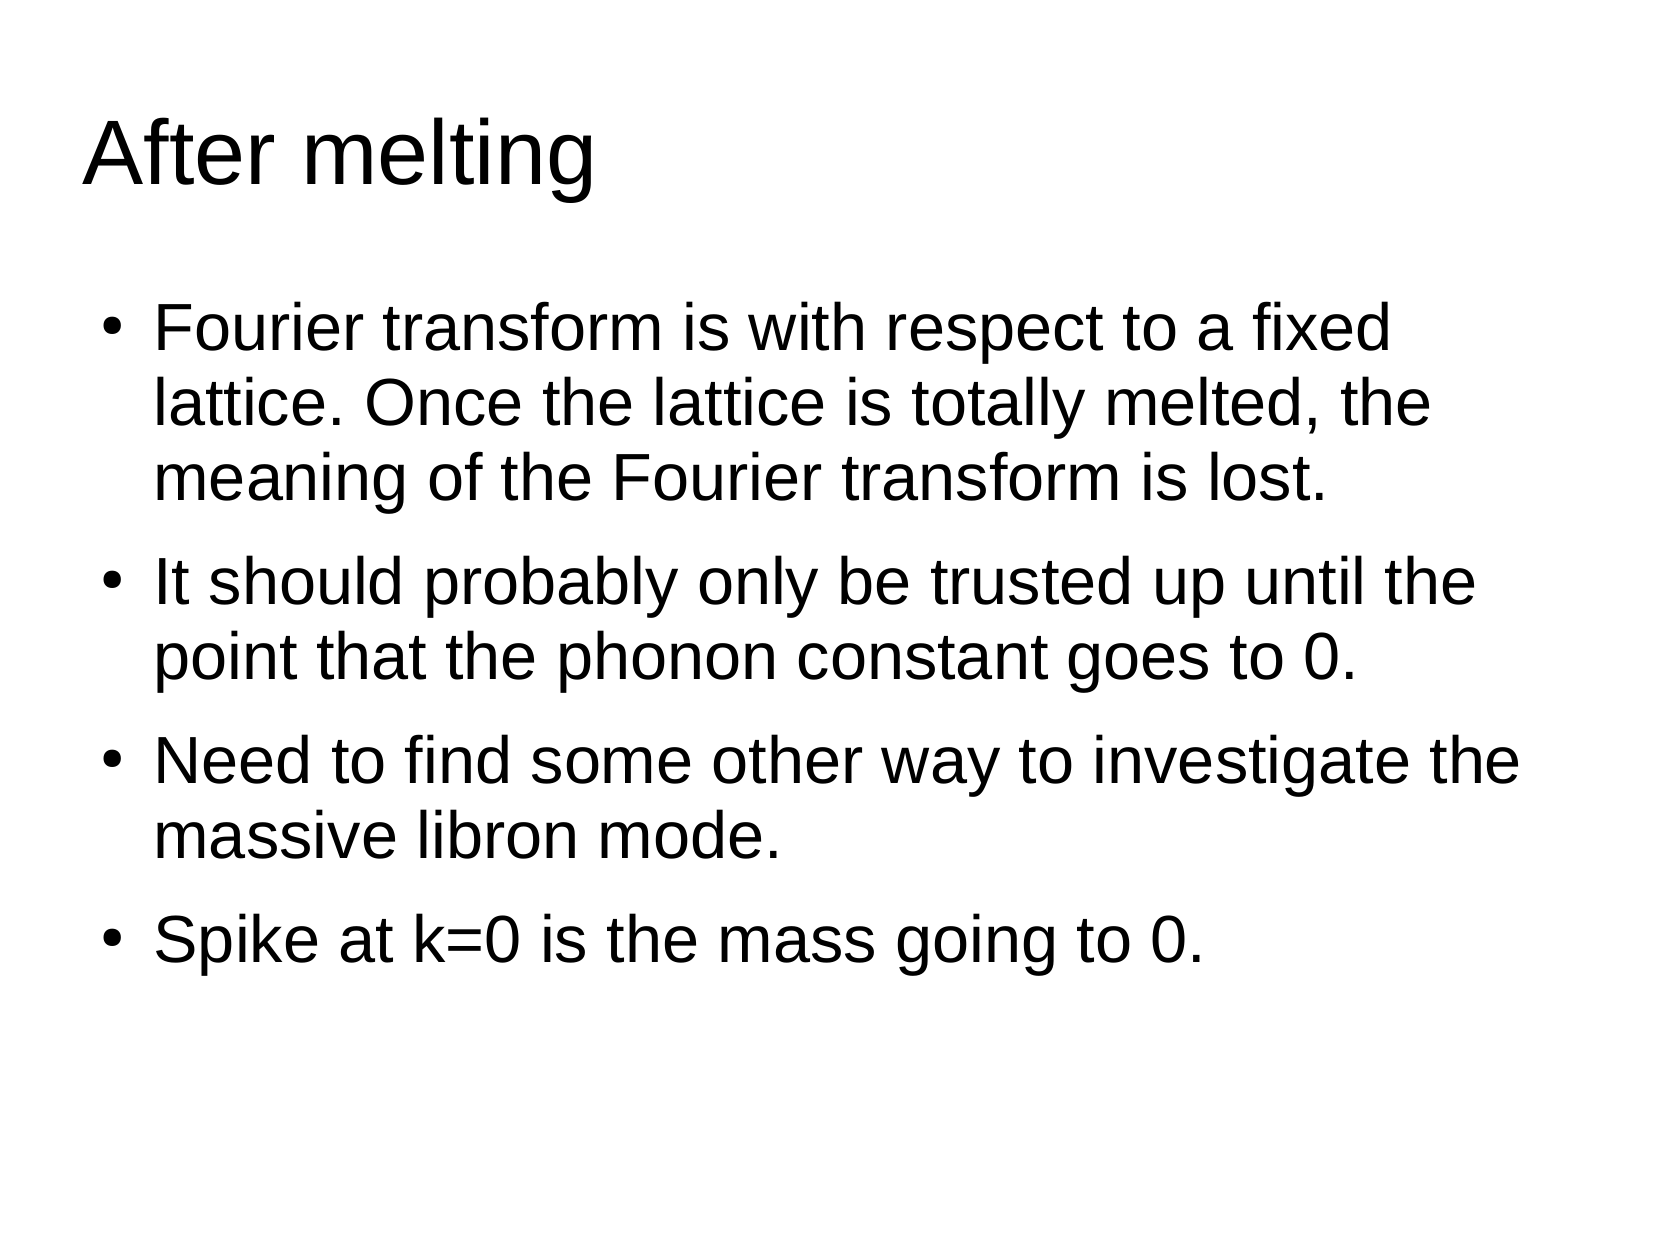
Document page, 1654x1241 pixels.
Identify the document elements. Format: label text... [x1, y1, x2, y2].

title After melting [82, 49, 1571, 257]
list Fourier transform is with respect to a fixed lattice. Once the lattice is totally melted, the meaning of the Fourier transform is lost. It should probably only be trusted up until the point that the phonon constant goes to 0. Need to find some other way to investigate the massive libron mode. Spike at k=0 is the mass going to 0. [82, 290, 1571, 1010]
